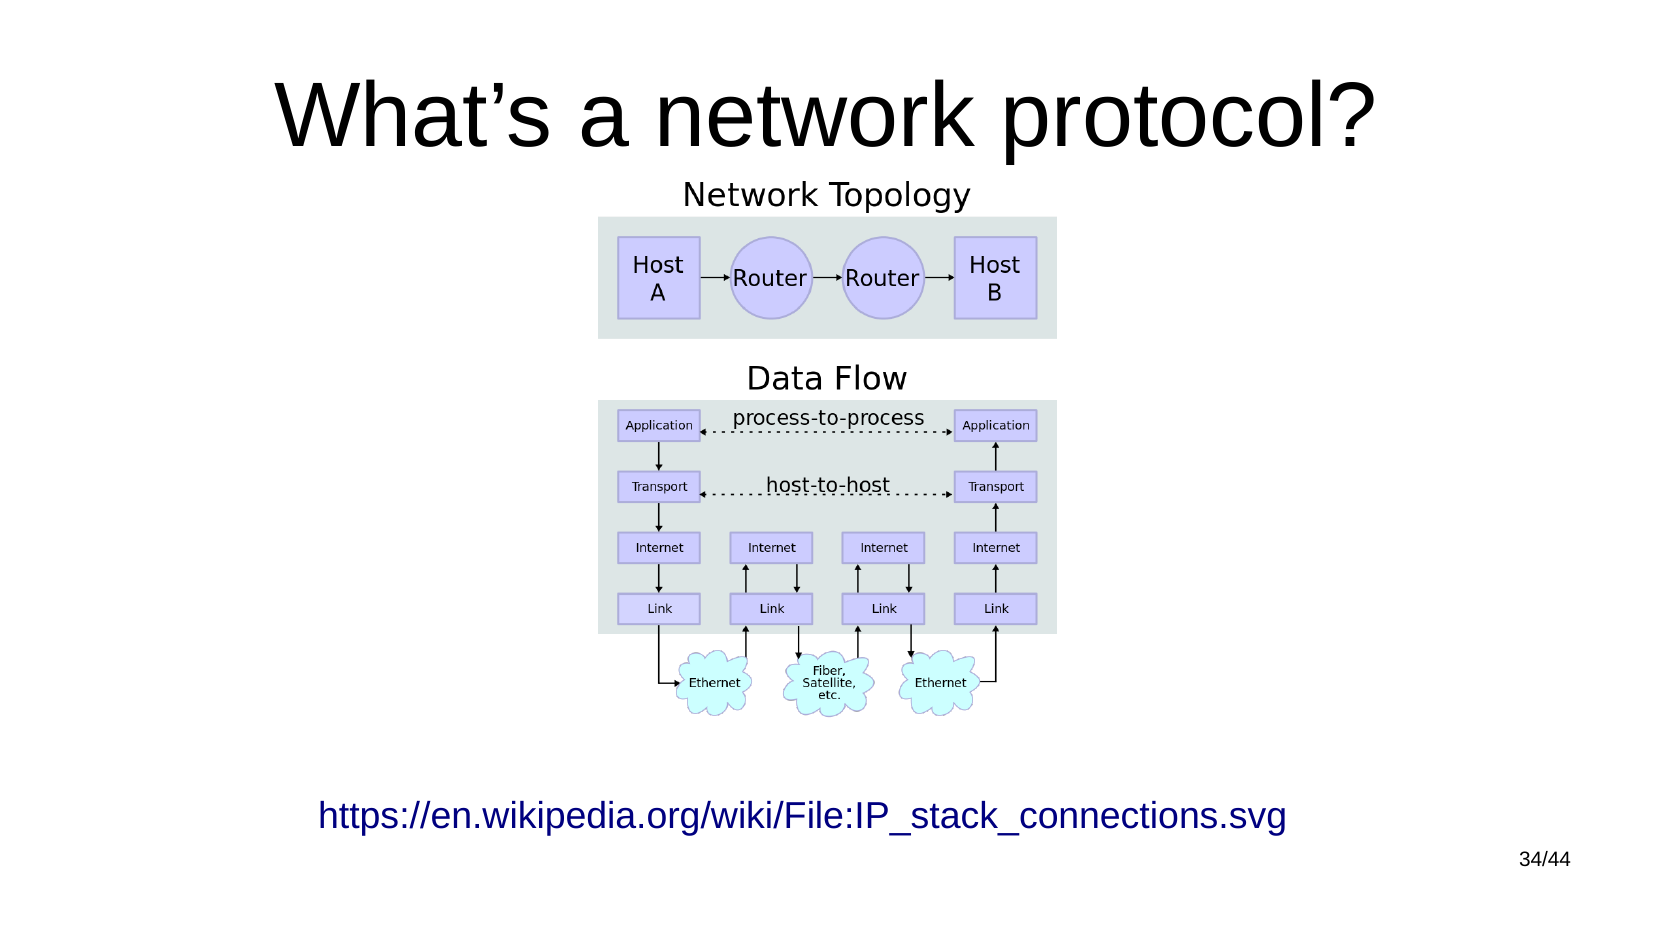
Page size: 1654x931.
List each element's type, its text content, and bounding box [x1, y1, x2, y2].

text_box https://en.wikipedia.org/wiki/File:IP_stack_connections.svg [303, 787, 1375, 887]
picture [577, 165, 1077, 756]
title What’s a network protocol? [82, 37, 1571, 193]
